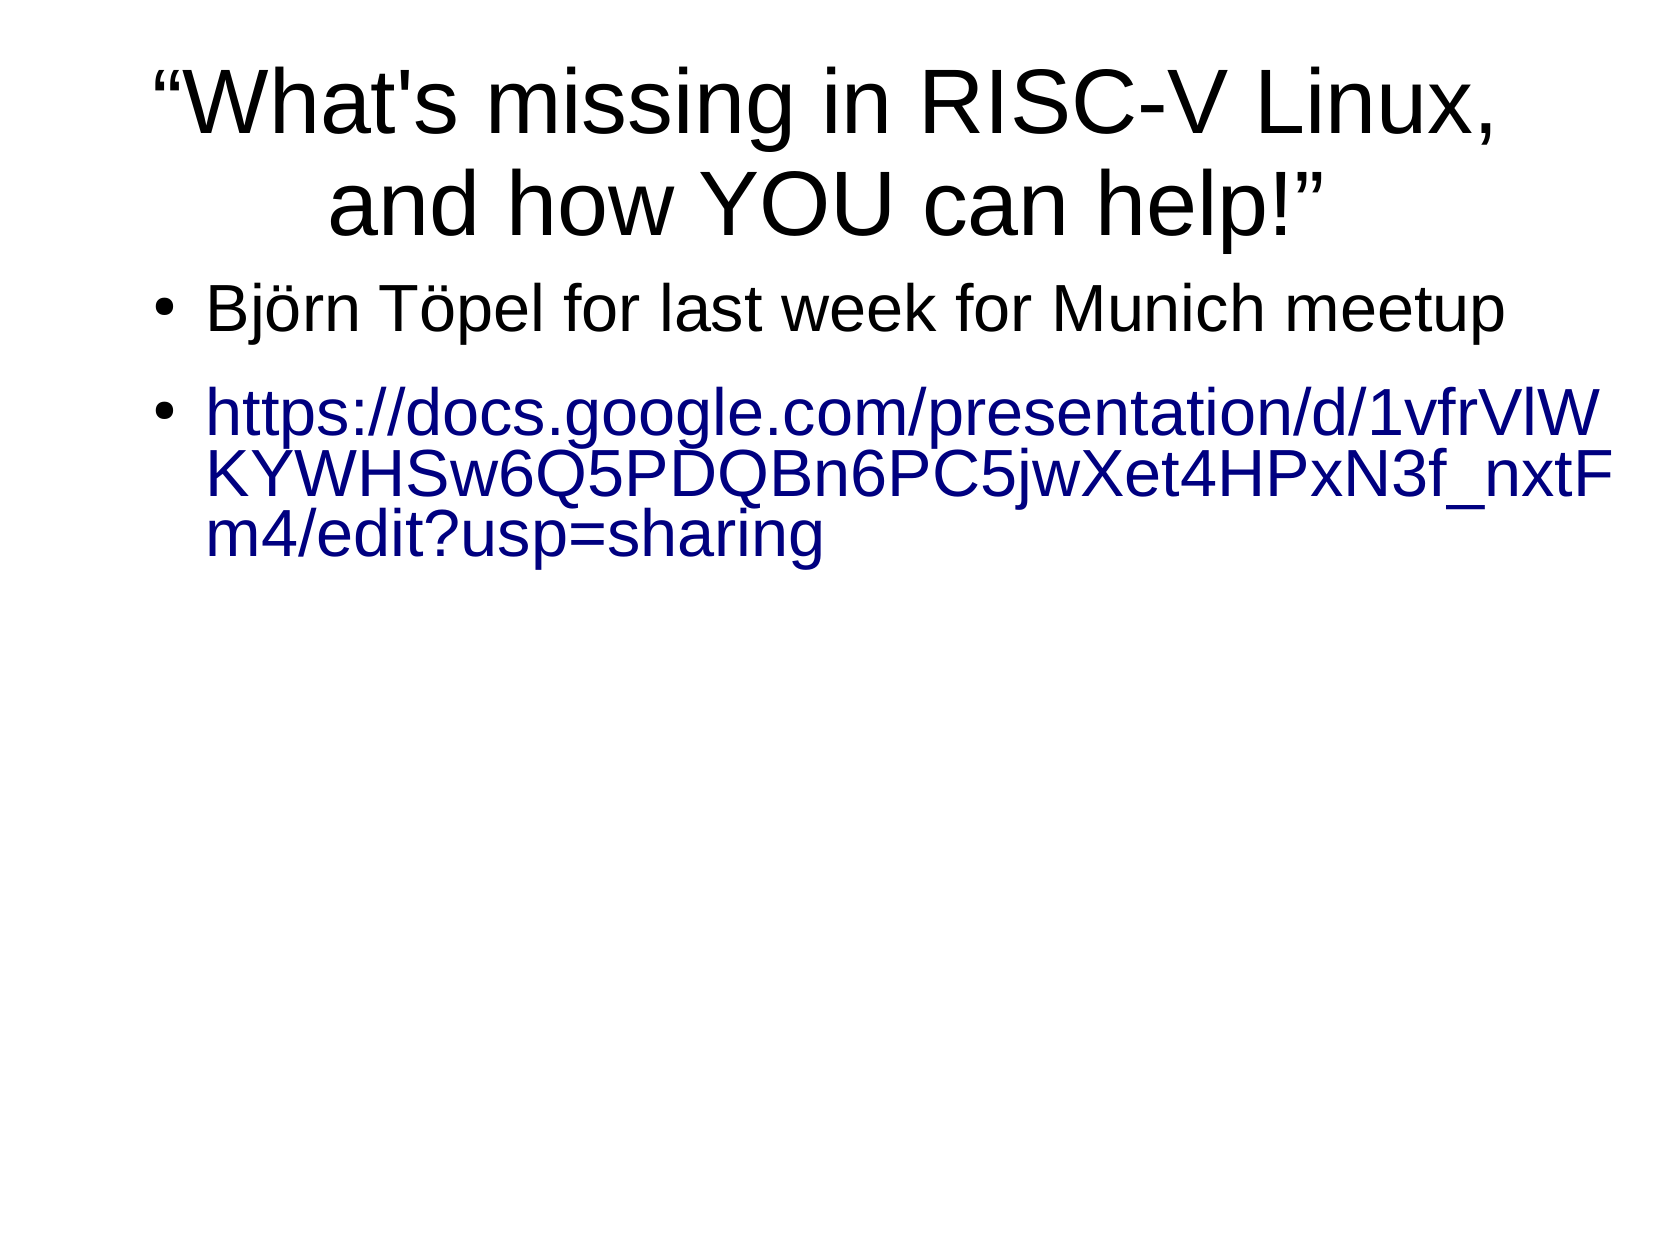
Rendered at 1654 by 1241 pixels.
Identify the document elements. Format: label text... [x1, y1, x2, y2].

list Björn Töpel for last week for Munich meetup https://docs.google.com/presentation/d/1vfrVlWKYWHSw6Q5PDQBn6PC5jwXet4HPxN3f_nxtFm4/edit?usp=sharing [135, 270, 1624, 991]
title “What's missing in RISC-V Linux, and how YOU can help!” [82, 49, 1571, 257]
